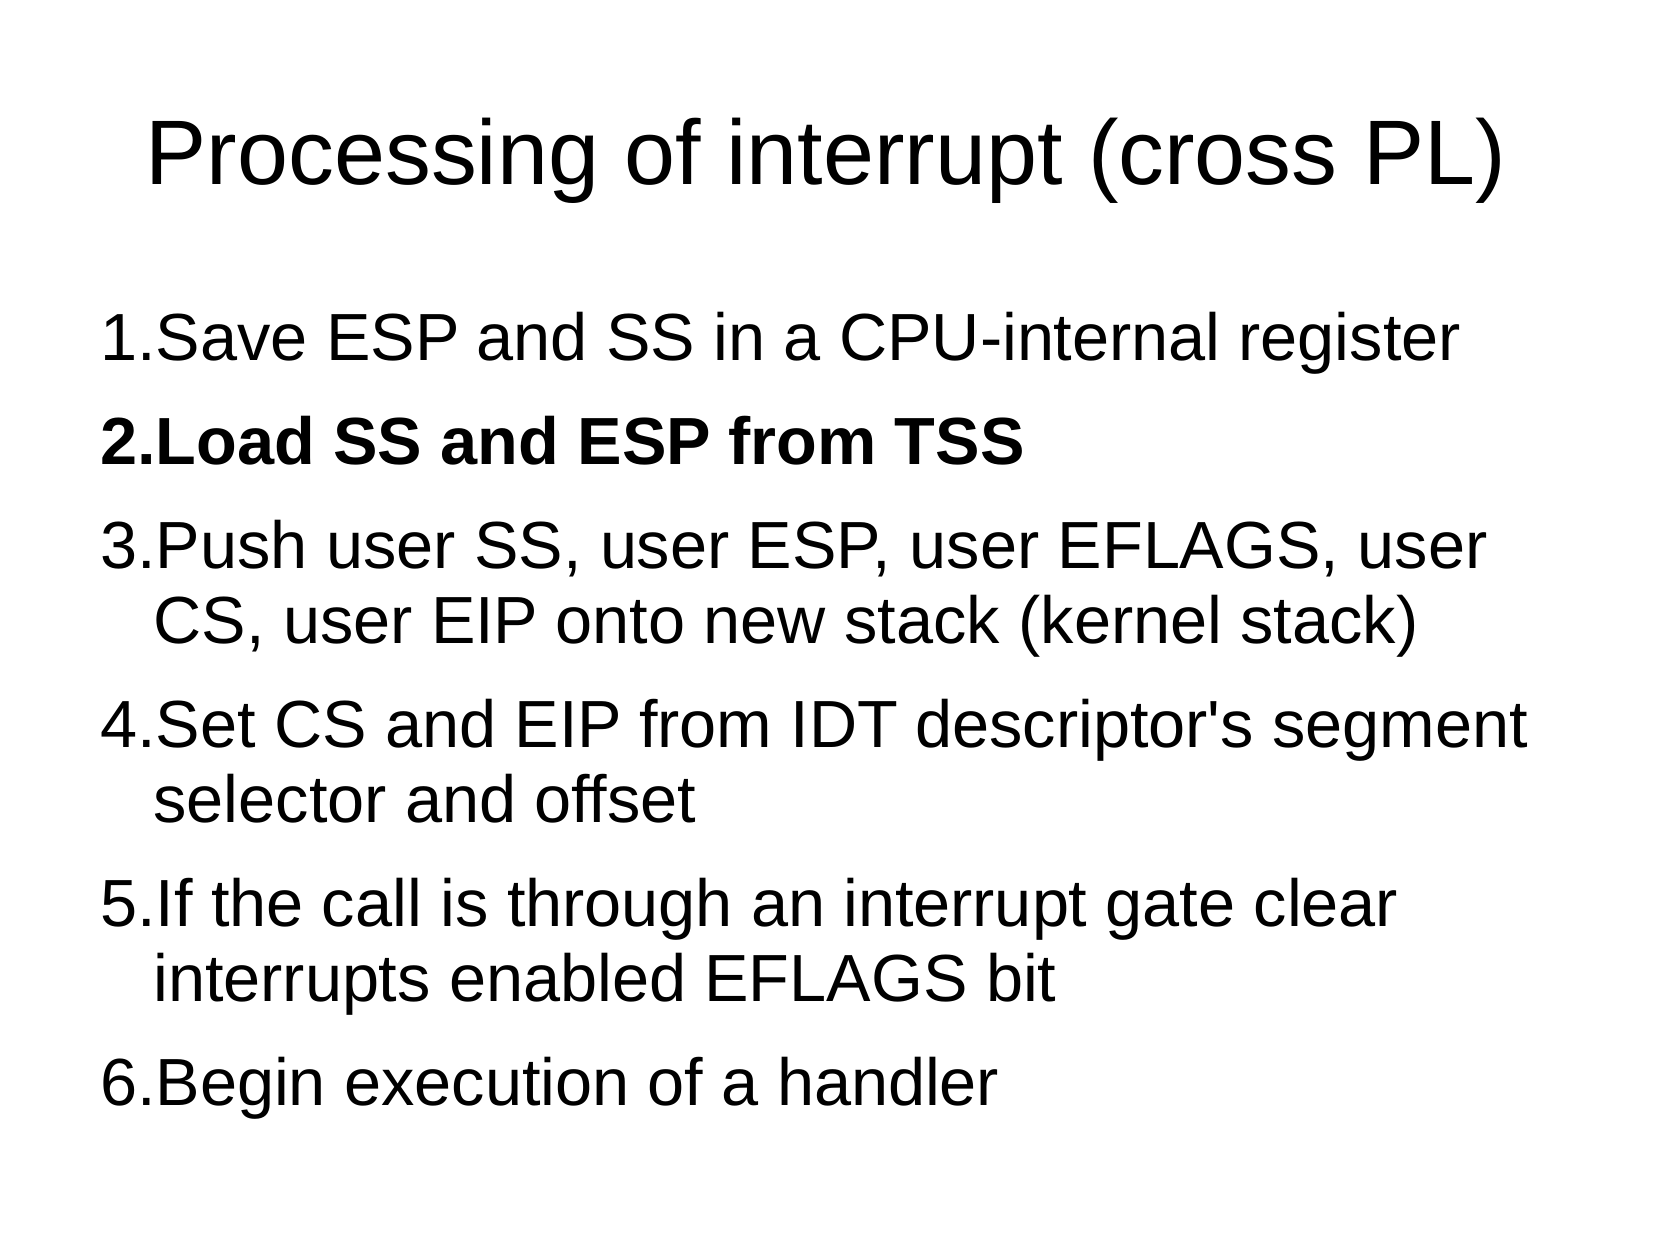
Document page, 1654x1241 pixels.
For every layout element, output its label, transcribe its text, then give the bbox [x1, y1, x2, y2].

title Processing of interrupt (cross PL) [82, 49, 1571, 257]
list Save ESP and SS in a CPU-internal register Load SS and ESP from TSS Push user SS, user ESP, user EFLAGS, user CS, user EIP onto new stack (kernel stack) Set CS and EIP from IDT descriptor's segment selector and offset If the call is through an interrupt gate clear interrupts enabled EFLAGS bit Begin execution of a handler [82, 300, 1571, 1163]
